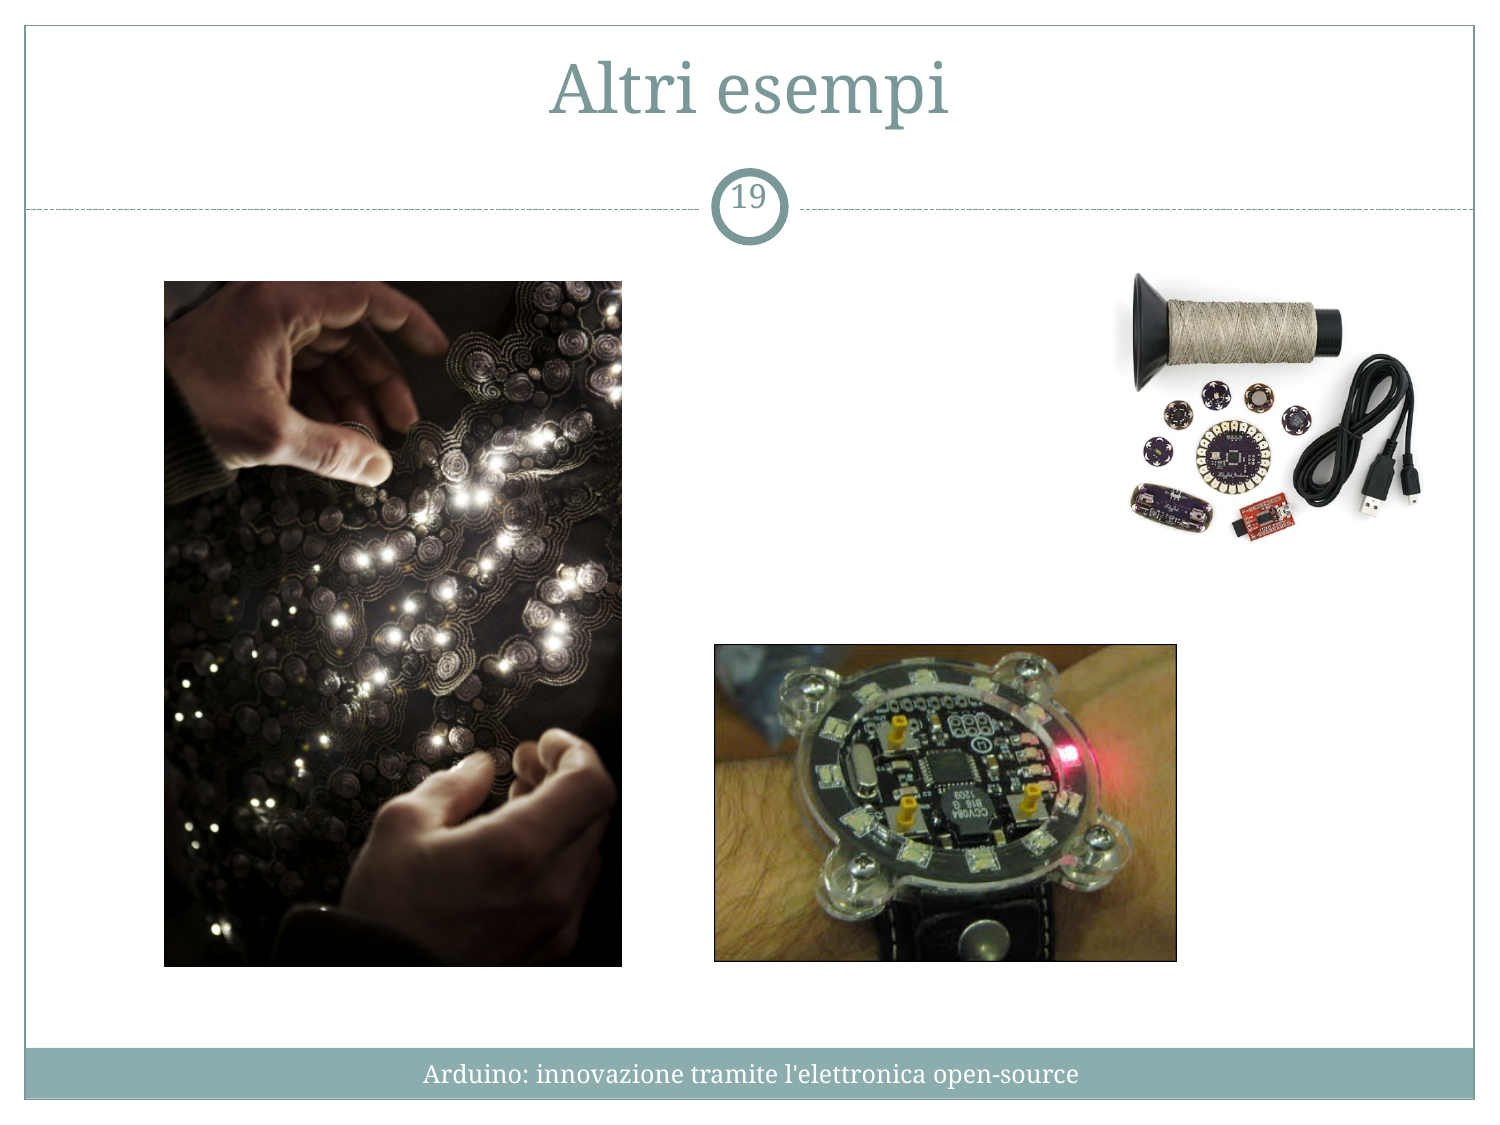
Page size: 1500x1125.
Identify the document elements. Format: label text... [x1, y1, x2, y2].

picture [714, 644, 1177, 962]
picture [164, 281, 622, 967]
footer Arduino: innovazione tramite l'elettronica open-source [50, 1051, 1454, 1112]
title Altri esempi [49, 37, 1450, 162]
slide_number <numero> [715, 168, 791, 241]
picture [1113, 257, 1436, 566]
